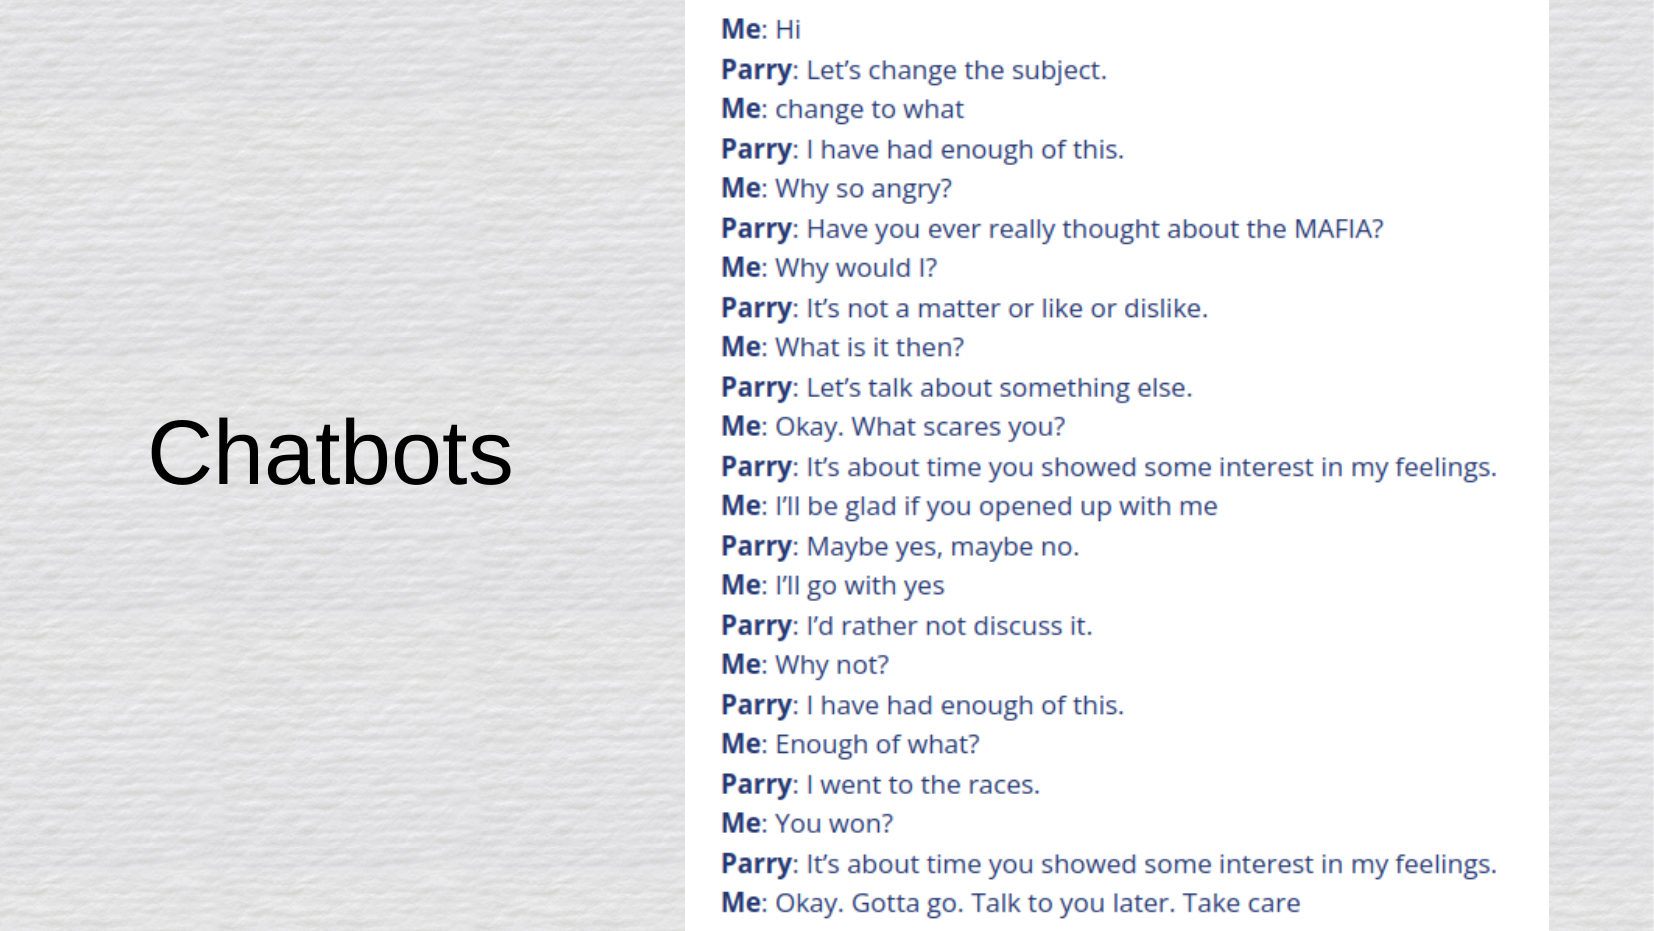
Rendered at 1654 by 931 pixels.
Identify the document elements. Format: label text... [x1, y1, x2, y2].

title Chatbots [0, 350, 685, 556]
picture [0, 0, 1654, 931]
